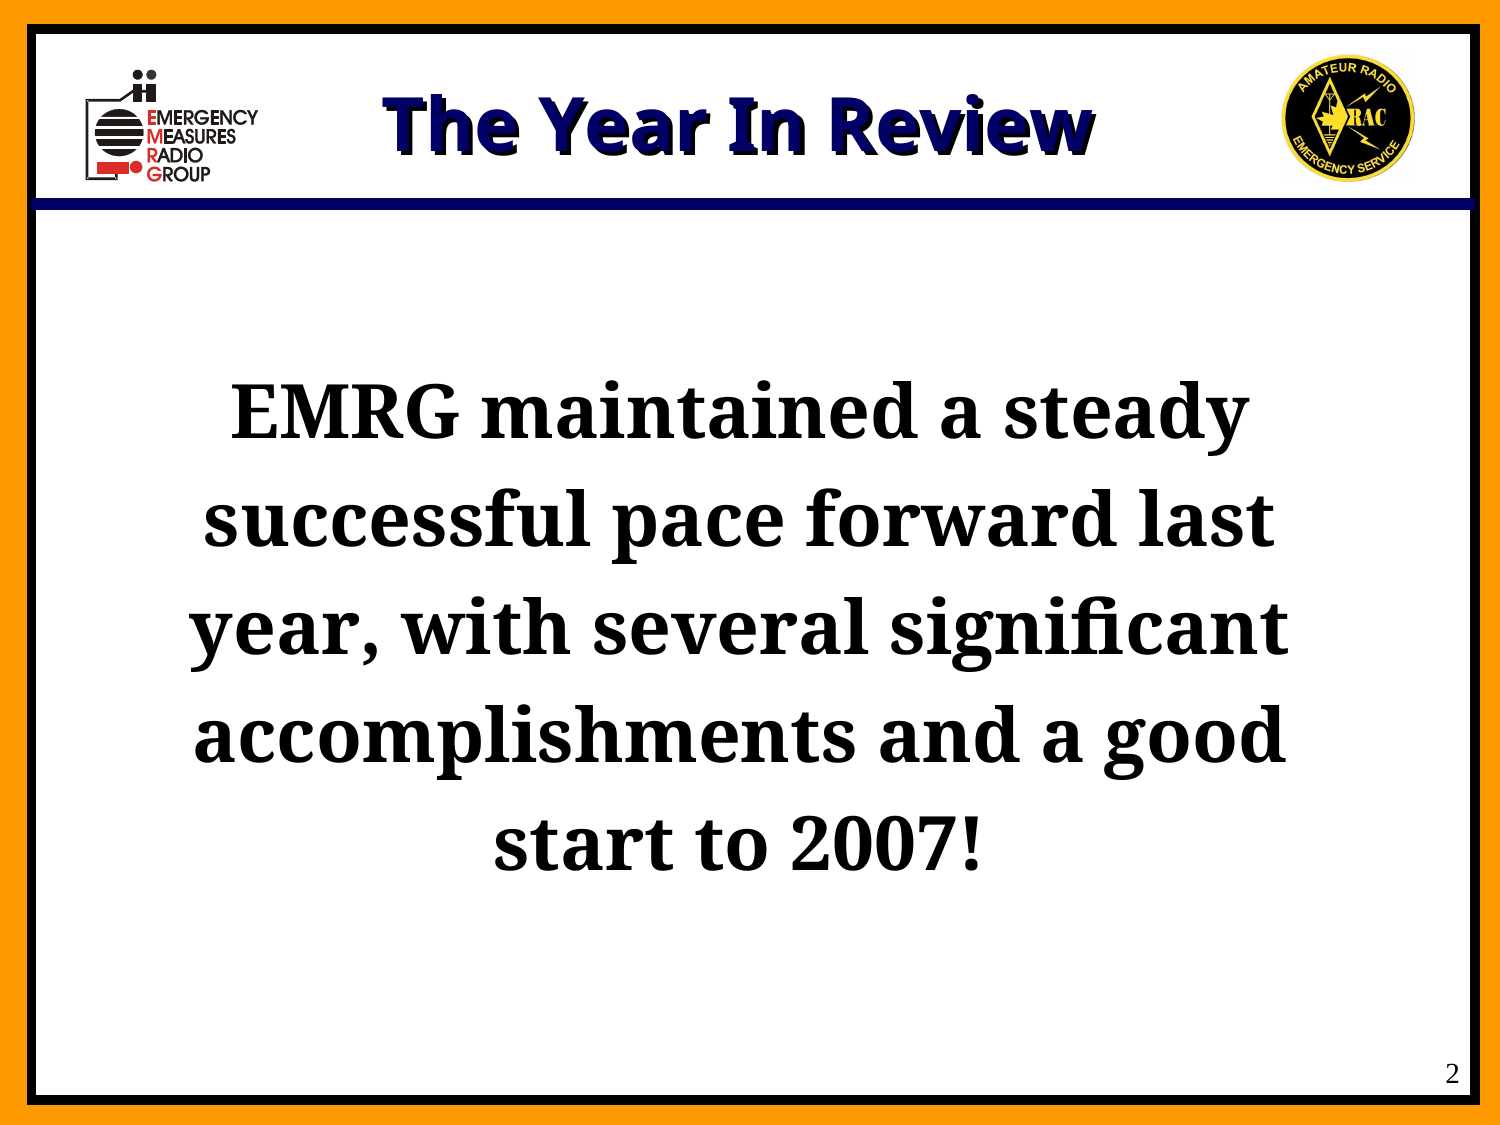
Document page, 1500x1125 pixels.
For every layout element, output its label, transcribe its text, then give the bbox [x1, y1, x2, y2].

text_box The Year In Review [251, 68, 1225, 174]
text_box EMRG maintained a steady successful pace forward last year, with several significant accomplishments and a good start to 2007! [149, 337, 1332, 893]
picture [1281, 54, 1415, 182]
